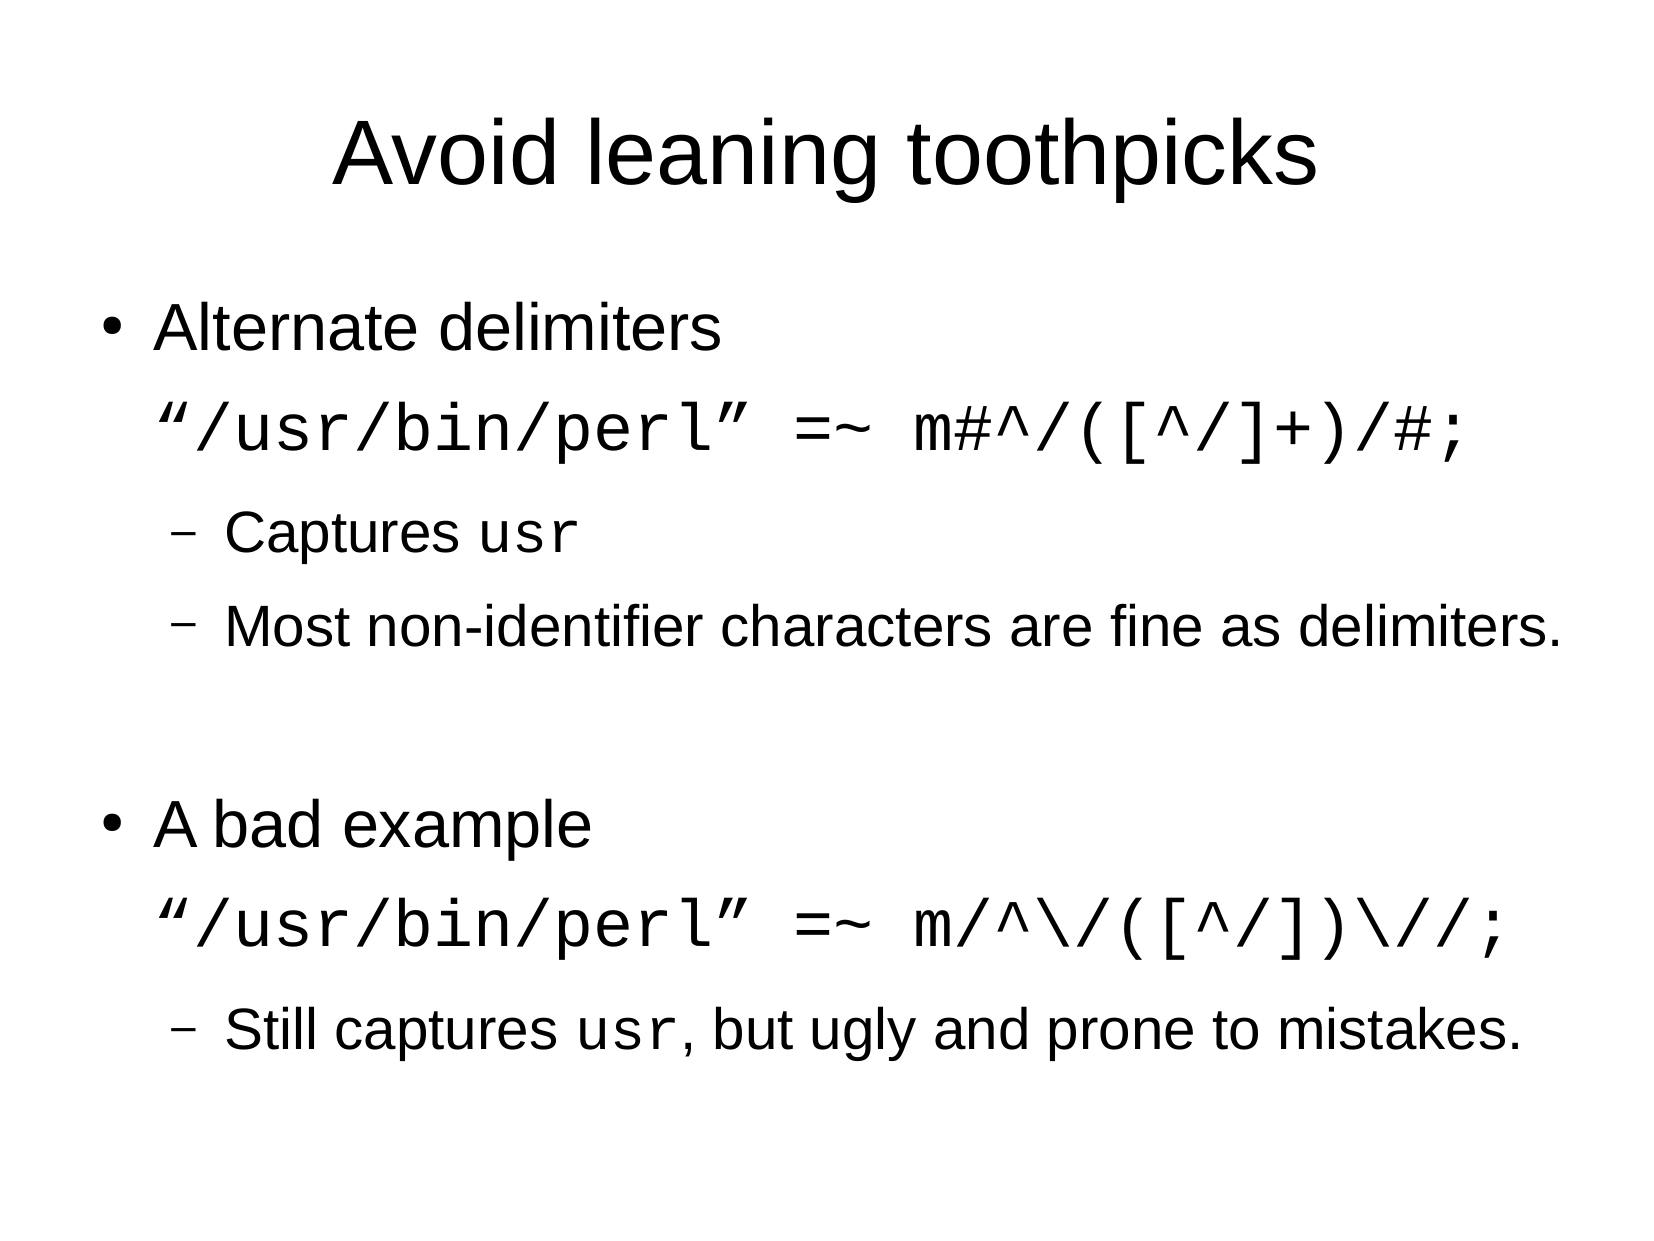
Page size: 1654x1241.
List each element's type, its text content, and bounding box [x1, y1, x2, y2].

list Alternate delimiters “/usr/bin/perl” =~ m#^/([^/]+)/#; Captures usr Most non-identifier characters are fine as delimiters. A bad example “/usr/bin/perl” =~ m/^\/([^/])\//; Still captures usr, but ugly and prone to mistakes. [82, 290, 1571, 665]
list Alternate delimiters “/usr/bin/perl” =~ m#^/([^/]+)/#; Captures usr Most non-identifier characters are fine as delimiters. A bad example “/usr/bin/perl” =~ m/^\/([^/])\//; Still captures usr, but ugly and prone to mistakes. [82, 1009, 1571, 1171]
title Avoid leaning toothpicks [82, 49, 1571, 257]
list [82, 665, 1571, 1009]
